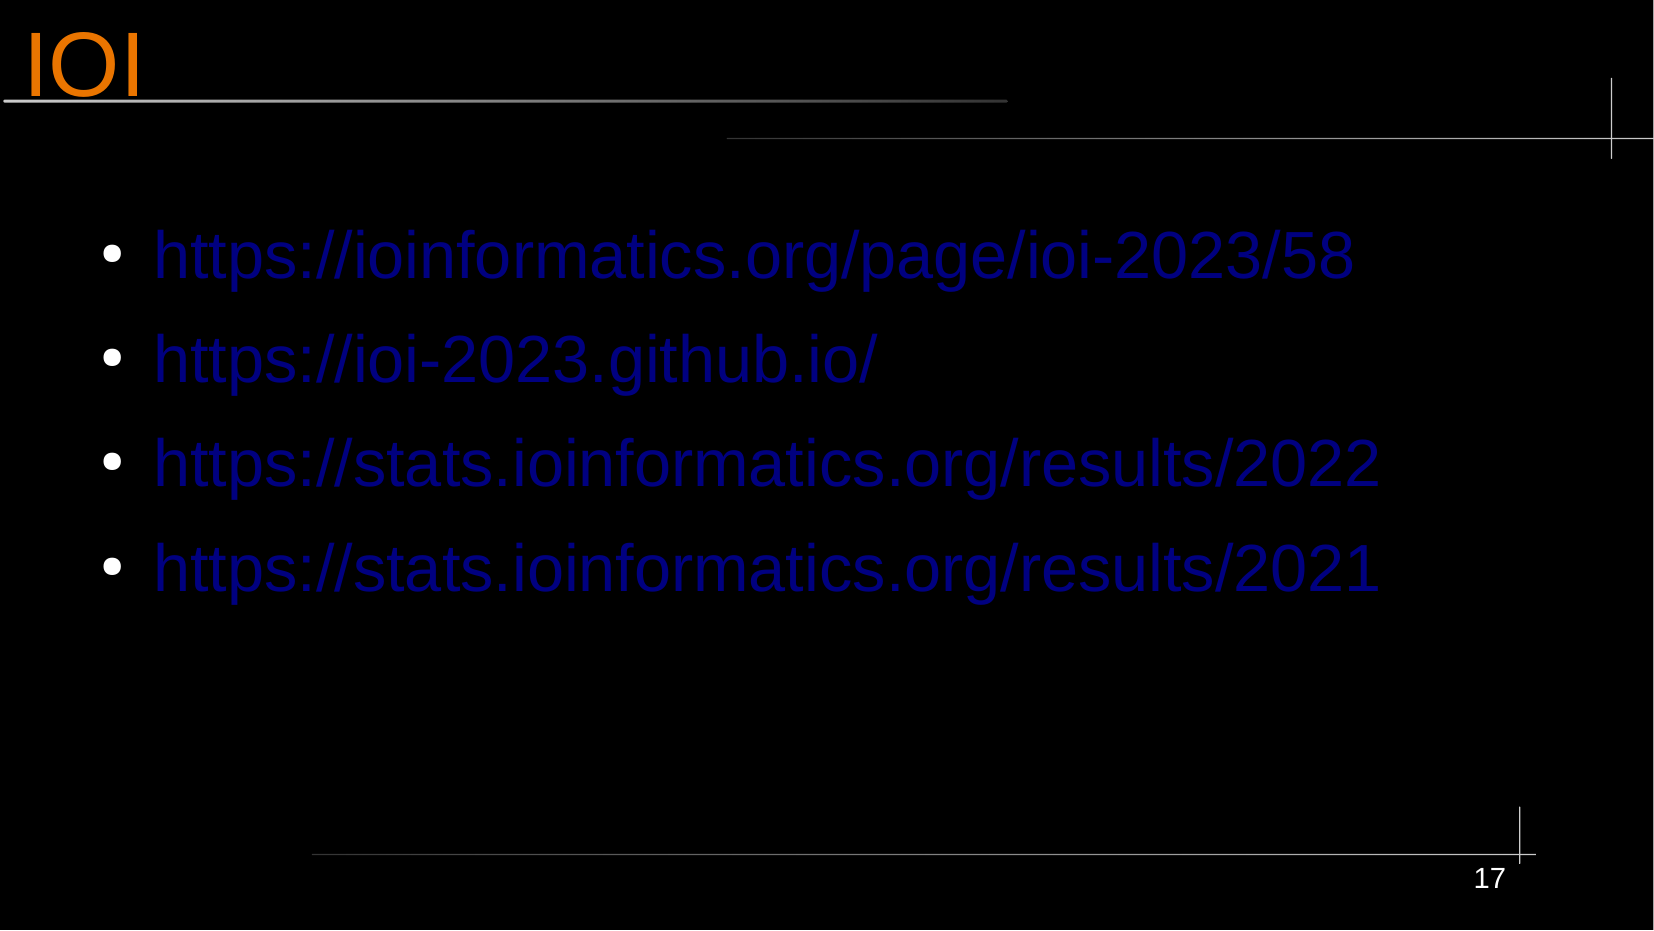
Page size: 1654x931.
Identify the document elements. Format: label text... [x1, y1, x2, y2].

title IOI [23, 11, 1589, 119]
list https://ioinformatics.org/page/ioi-2023/58 https://ioi-2023.github.io/ https://stats.ioinformatics.org/results/2022 https://stats.ioinformatics.org/results/2021 [82, 217, 1571, 758]
